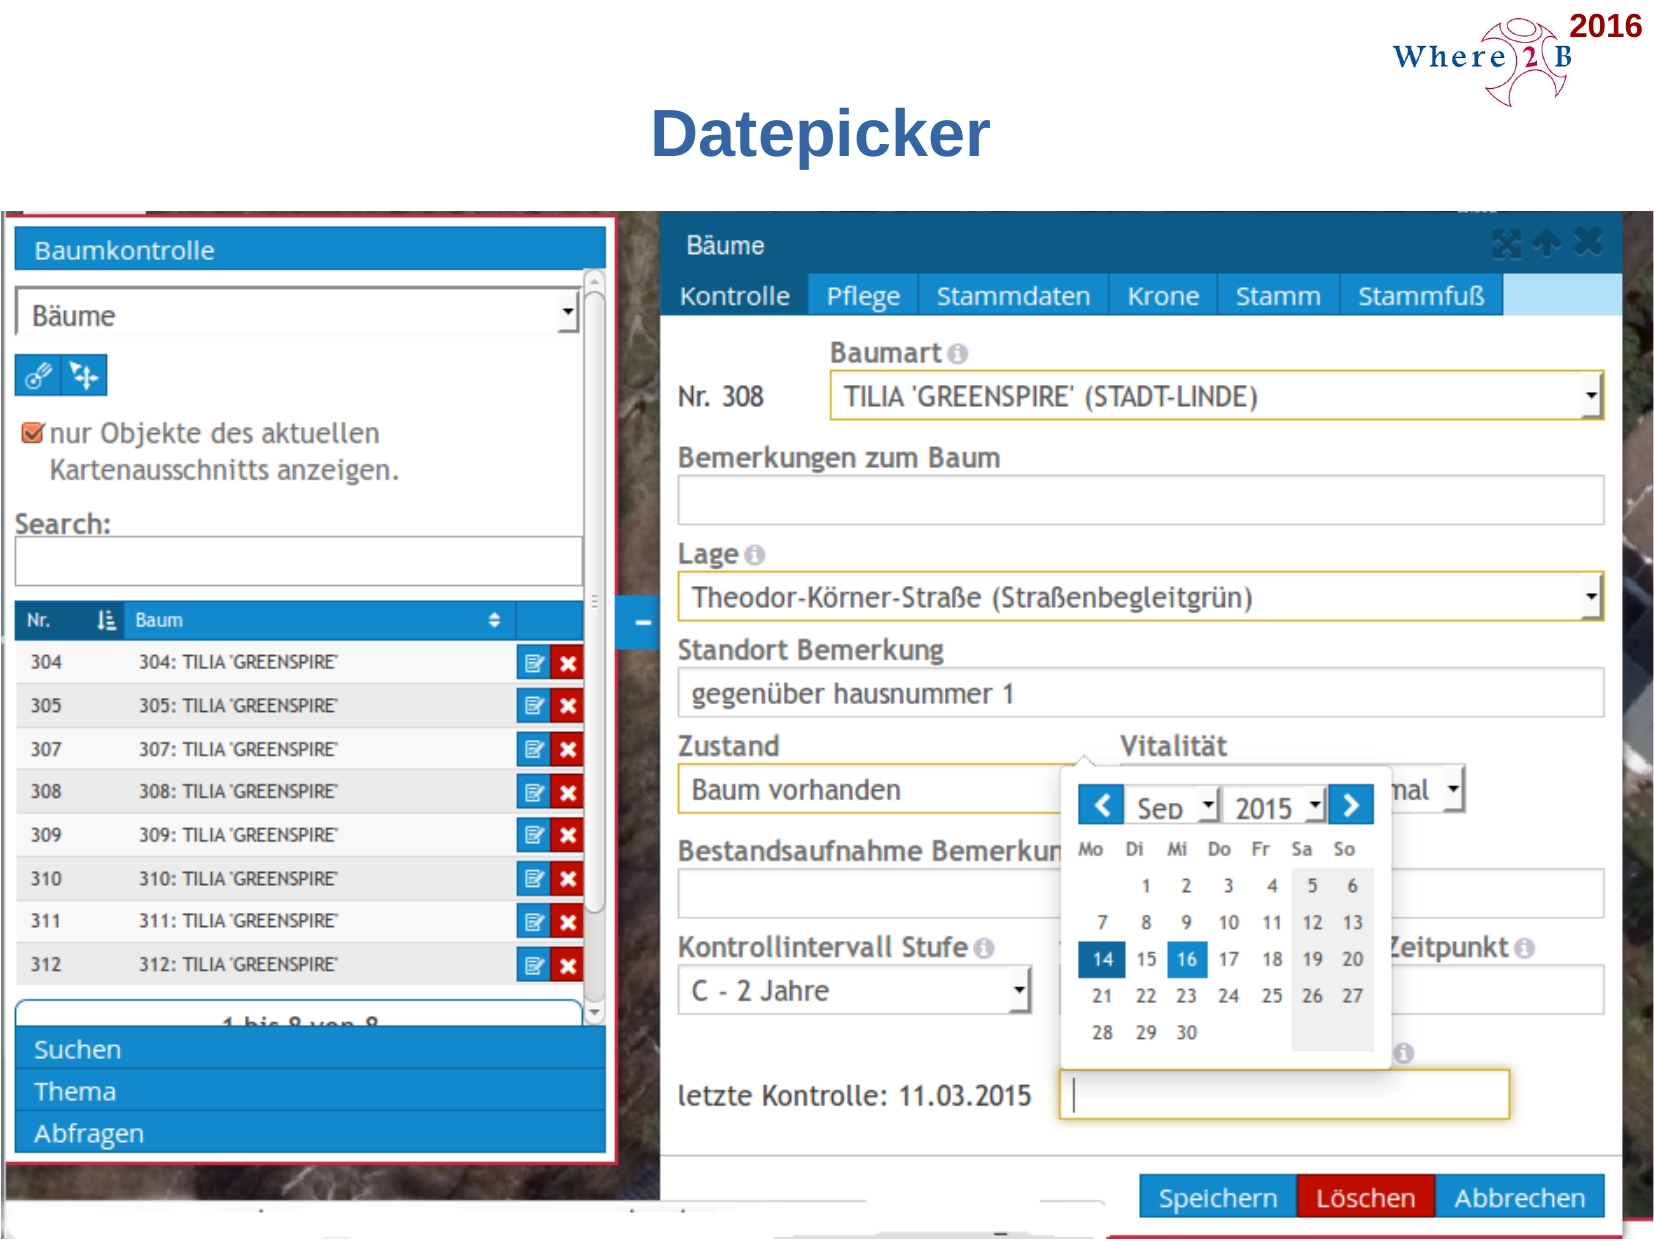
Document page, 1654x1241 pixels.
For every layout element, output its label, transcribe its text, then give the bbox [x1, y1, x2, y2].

title Datepicker [76, 59, 1565, 207]
picture [1, 211, 1654, 1239]
picture [1393, 18, 1571, 107]
